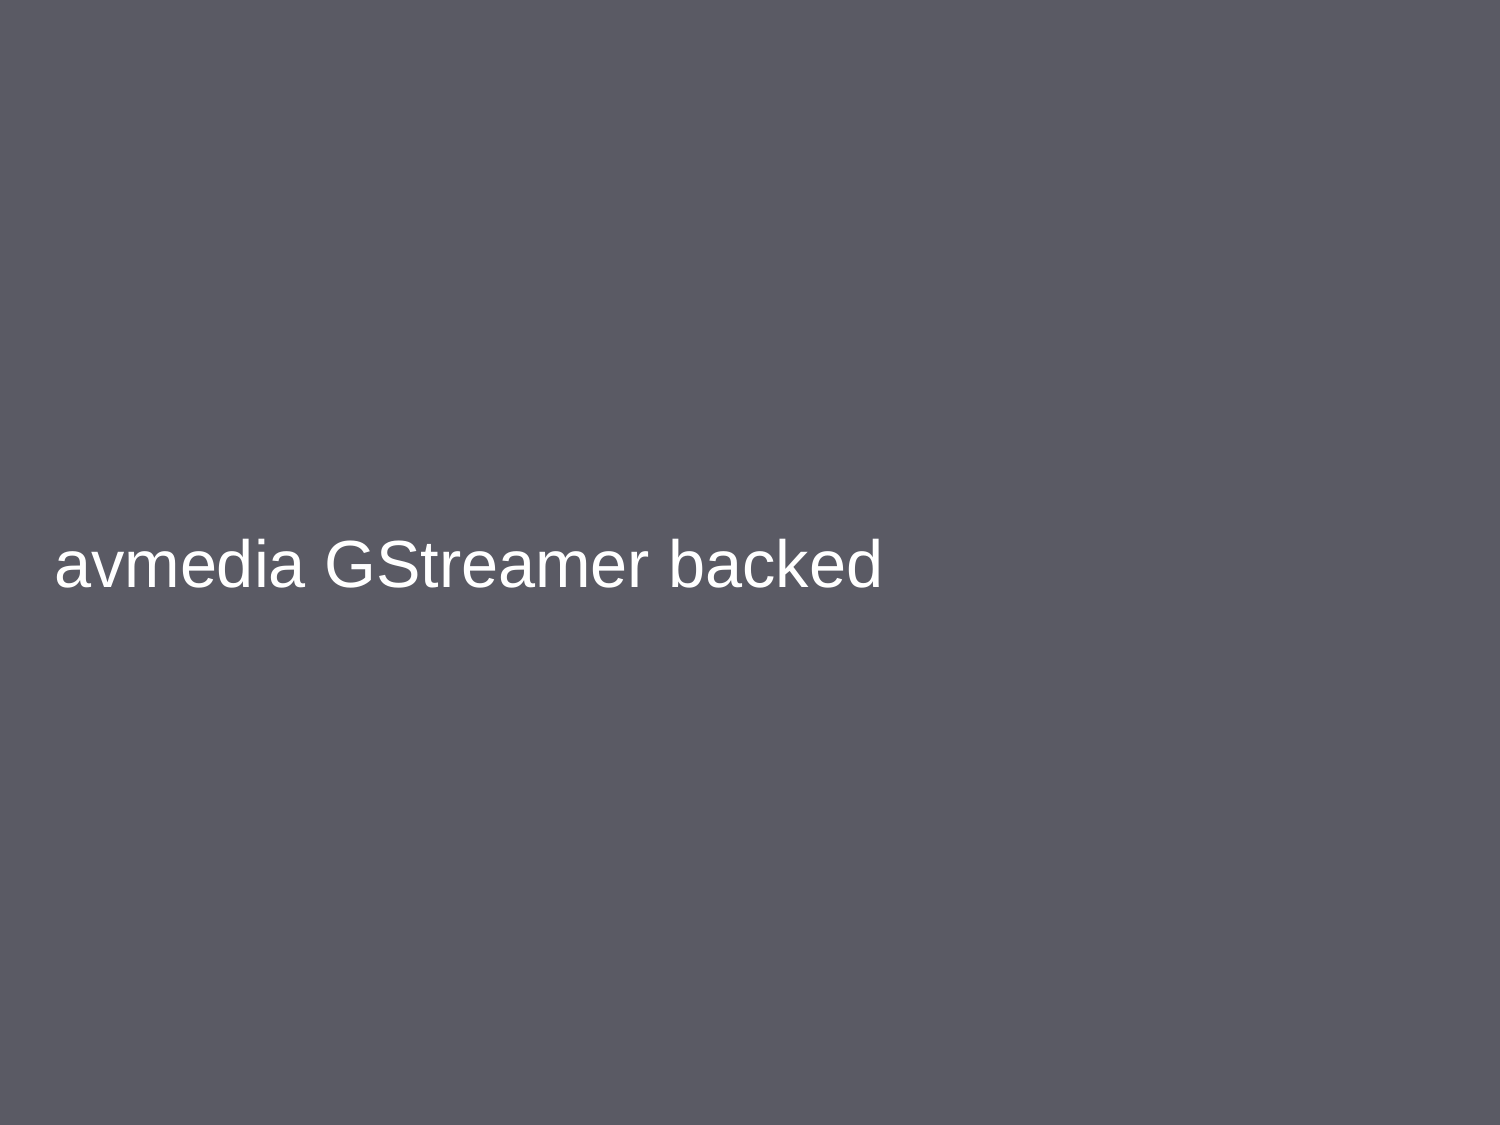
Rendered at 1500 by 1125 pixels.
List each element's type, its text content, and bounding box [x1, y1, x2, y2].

title avmedia GStreamer backed [54, 468, 1405, 656]
